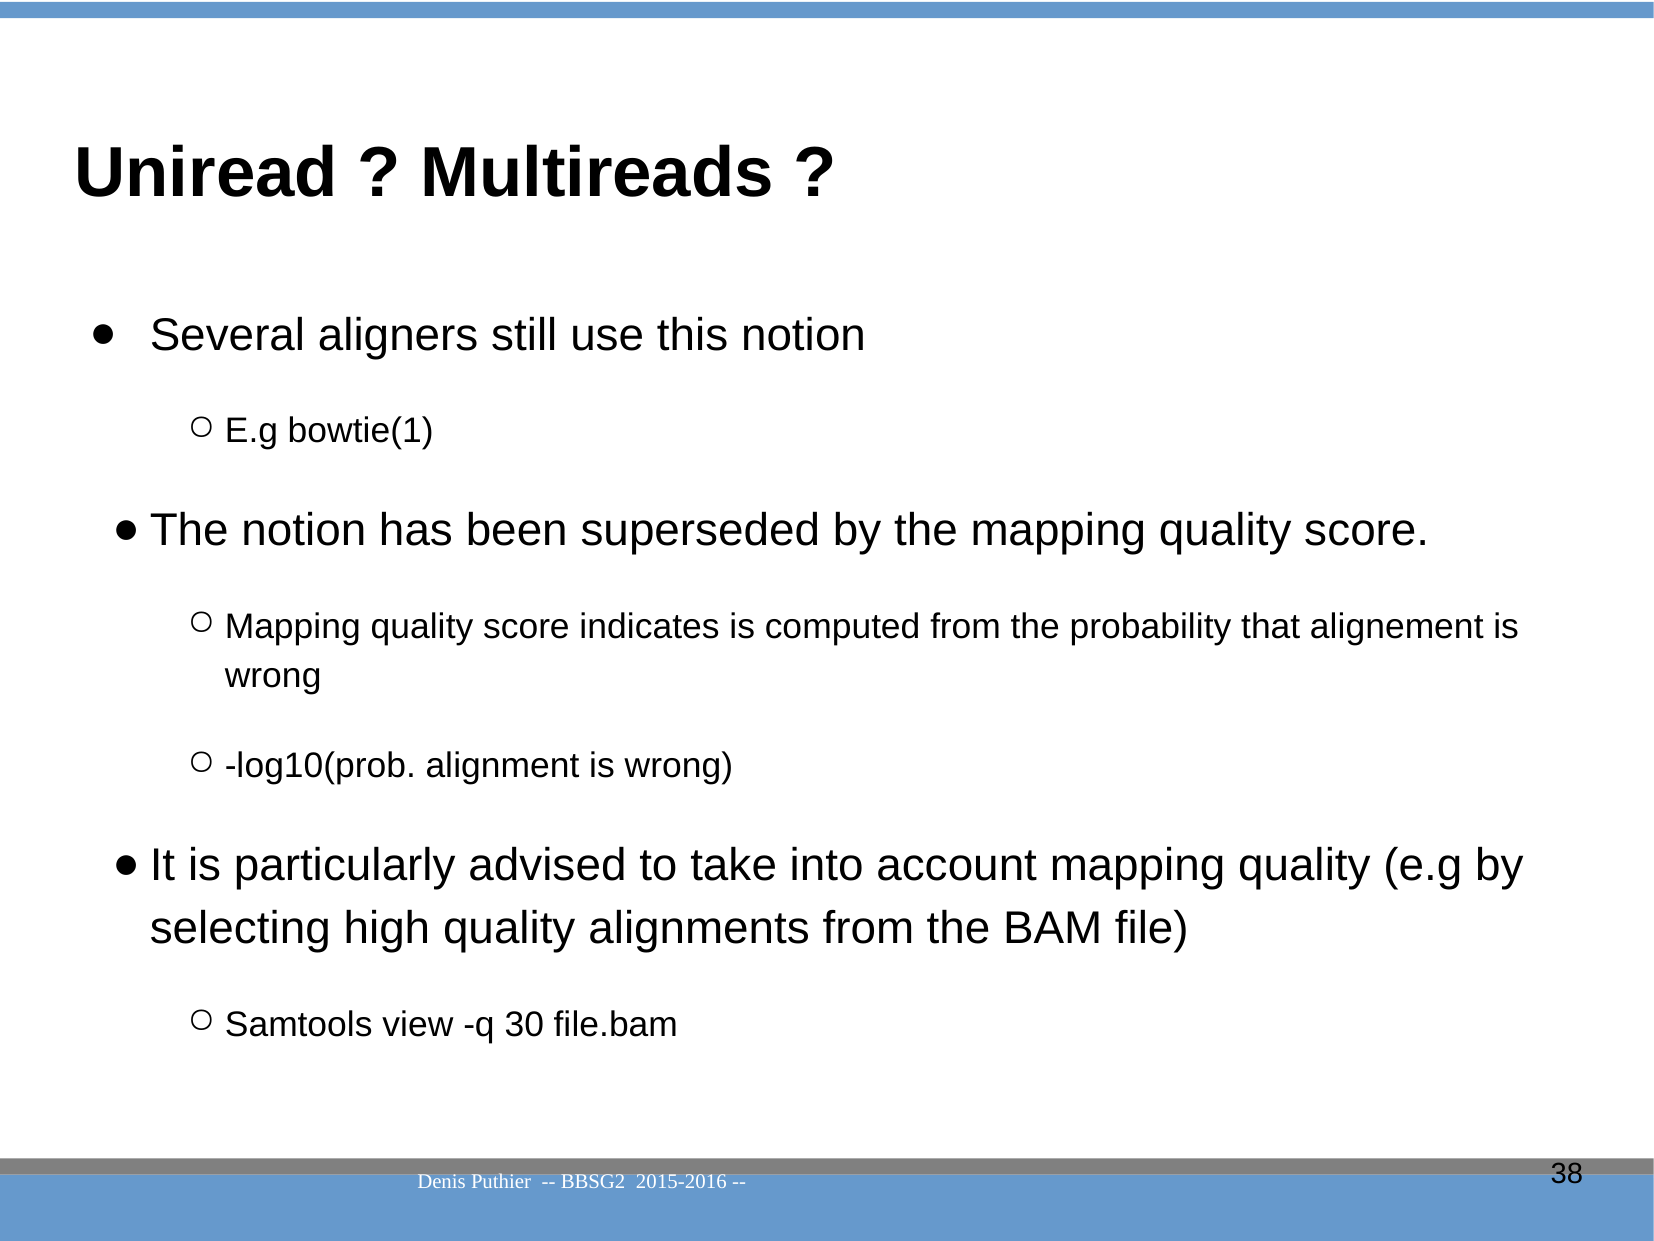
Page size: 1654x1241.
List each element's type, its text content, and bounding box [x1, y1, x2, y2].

text_box <number> [1532, 1124, 1632, 1220]
list Several aligners still use this notion E.g bowtie(1) The notion has been superseded by the mapping quality score. Mapping quality score indicates is computed from the probability that alignement is wrong -log10(prob. alignment is wrong) It is particularly advised to take into account mapping quality (e.g by selecting high quality alignments from the BAM file) Samtools view -q 30 file.bam [56, 277, 1598, 1102]
title Uniread ? Multireads ? [56, 107, 1598, 246]
